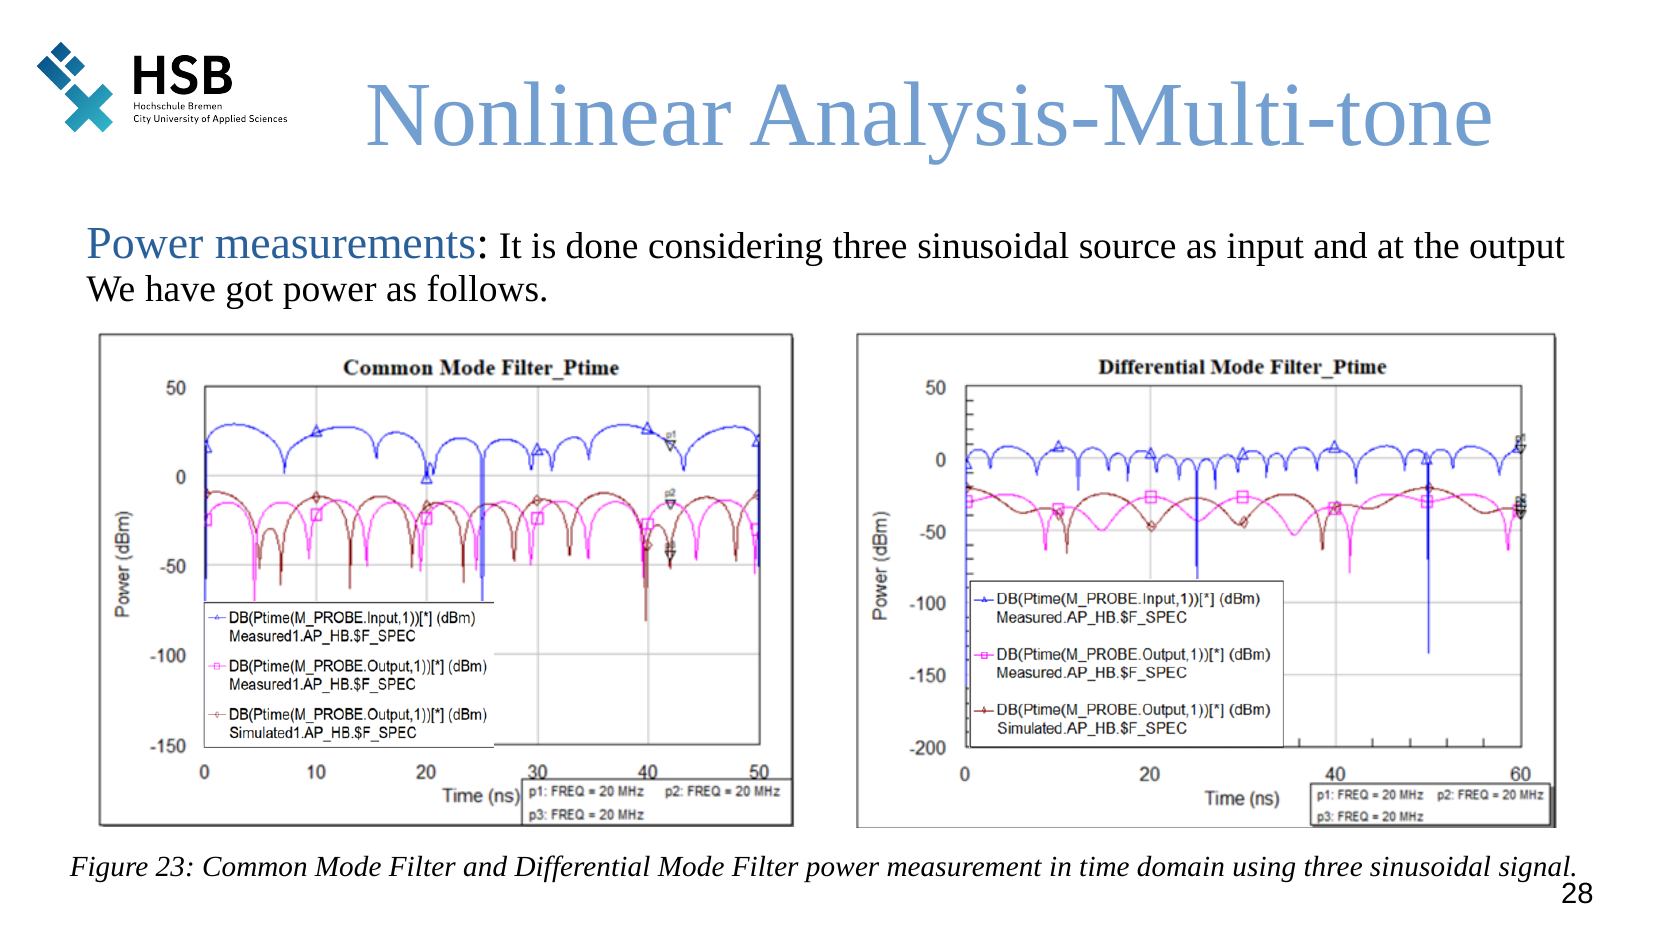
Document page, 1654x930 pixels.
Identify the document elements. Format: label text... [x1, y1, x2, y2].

picture [26, 23, 297, 149]
text_box Figure 23: Common Mode Filter and Differential Mode Filter power measurement in time domain using three sinusoidal signal. [55, 843, 1595, 891]
picture [96, 330, 795, 827]
text_box Power measurements: It is done considering three sinusoidal source as input and at the output We have got power as follows. [71, 209, 1617, 318]
text_box <number> [1546, 870, 1653, 926]
title Nonlinear Analysis-Multi-tone [82, 37, 1571, 193]
picture [855, 330, 1557, 828]
